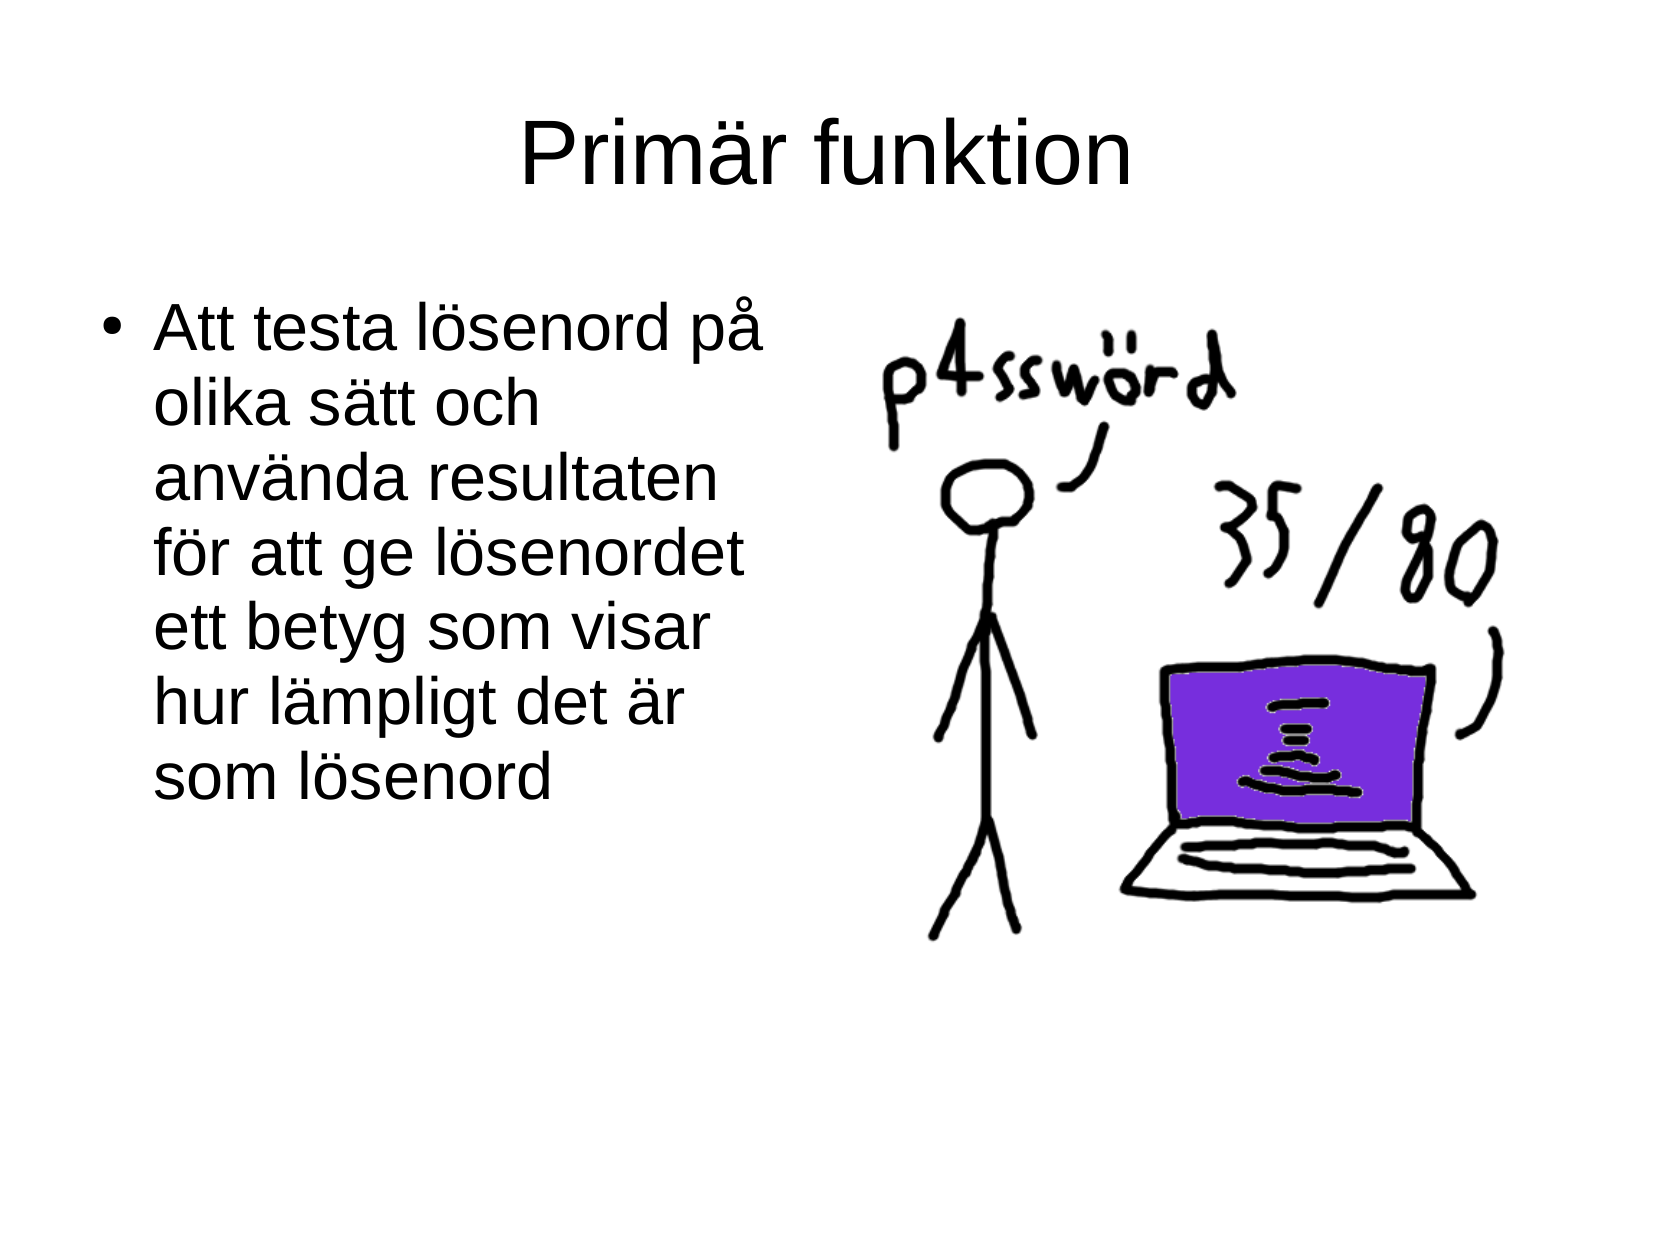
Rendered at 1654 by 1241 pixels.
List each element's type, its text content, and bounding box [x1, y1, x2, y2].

list Att testa lösenord på olika sätt och använda resultaten för att ge lösenordet ett betyg som visar hur lämpligt det är som lösenord [82, 290, 809, 1010]
picture [848, 290, 1568, 1010]
title Primär funktion [82, 49, 1571, 257]
